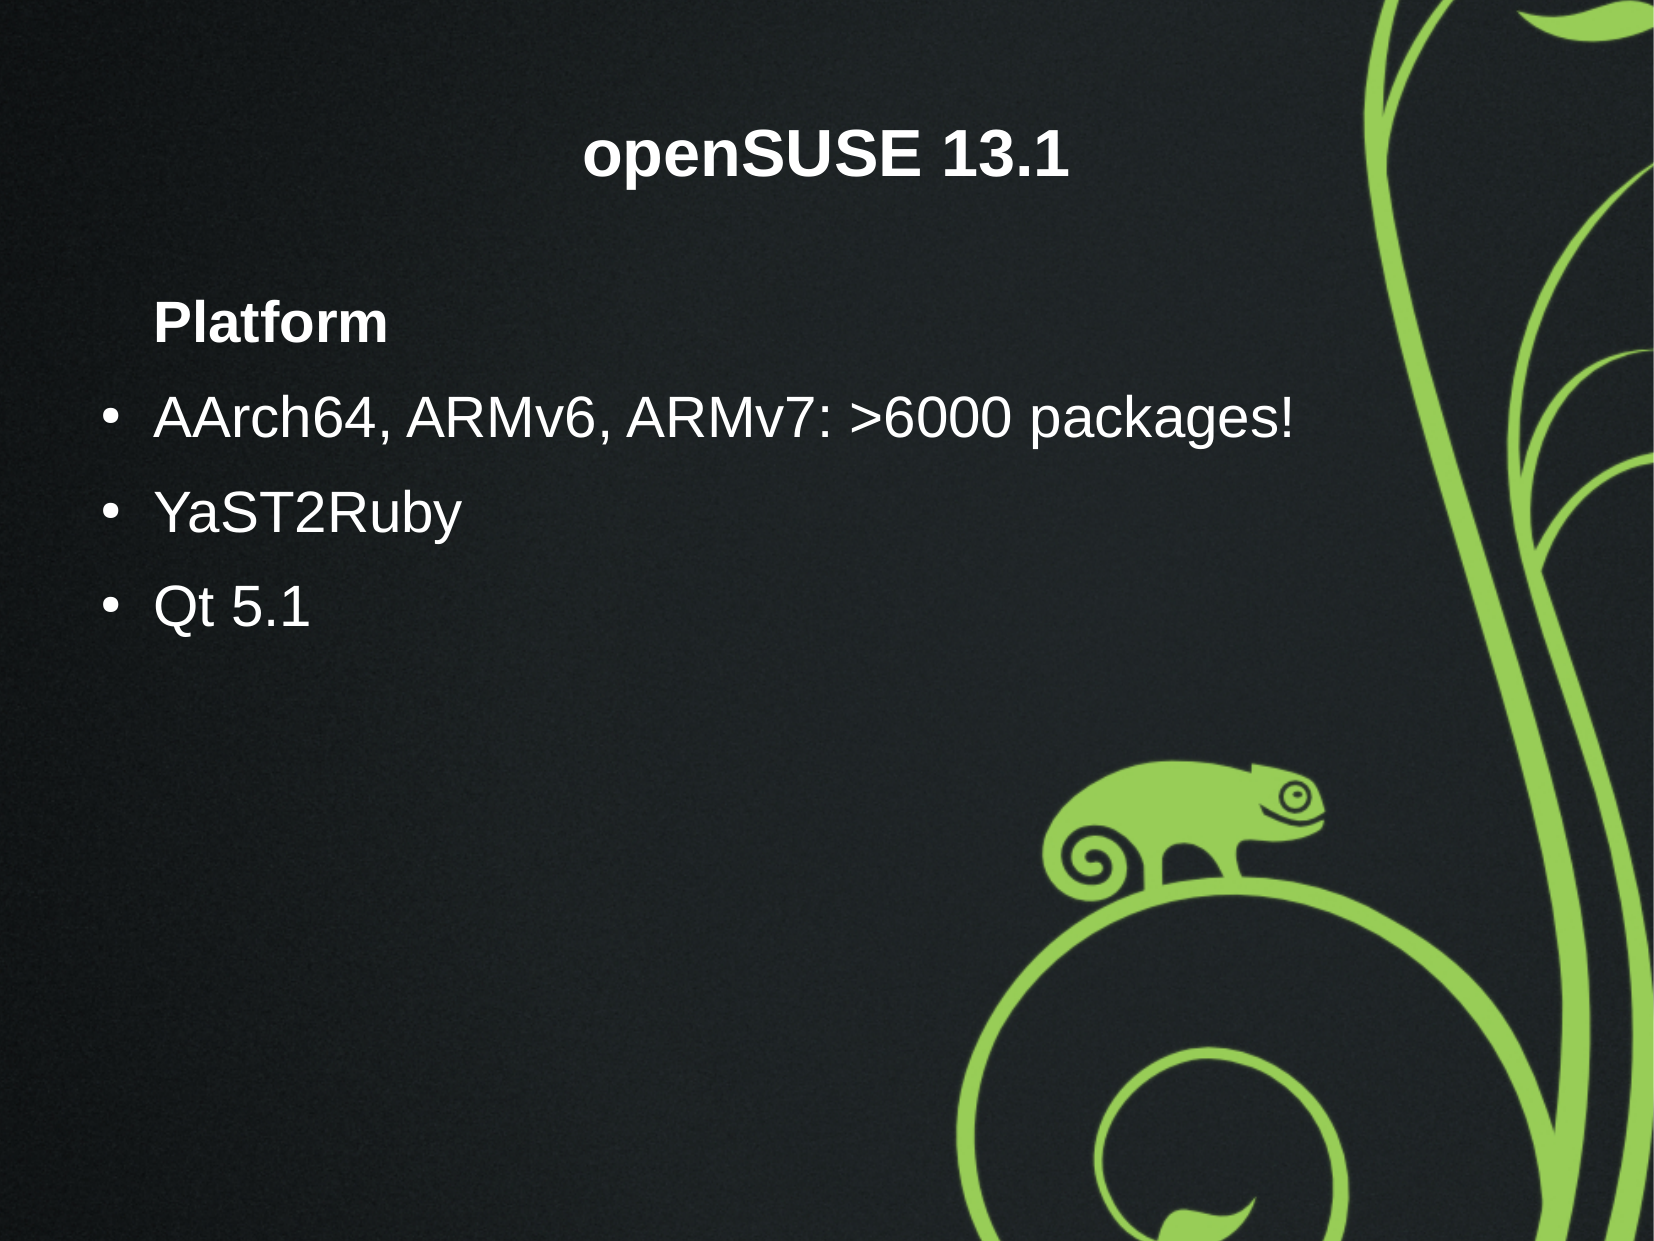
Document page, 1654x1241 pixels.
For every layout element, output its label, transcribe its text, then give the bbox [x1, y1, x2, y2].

picture [0, 0, 1654, 1241]
list Platform AArch64, ARMv6, ARMv7: >6000 packages! YaST2Ruby Qt 5.1 [82, 290, 1538, 1010]
title openSUSE 13.1 [82, 49, 1571, 257]
